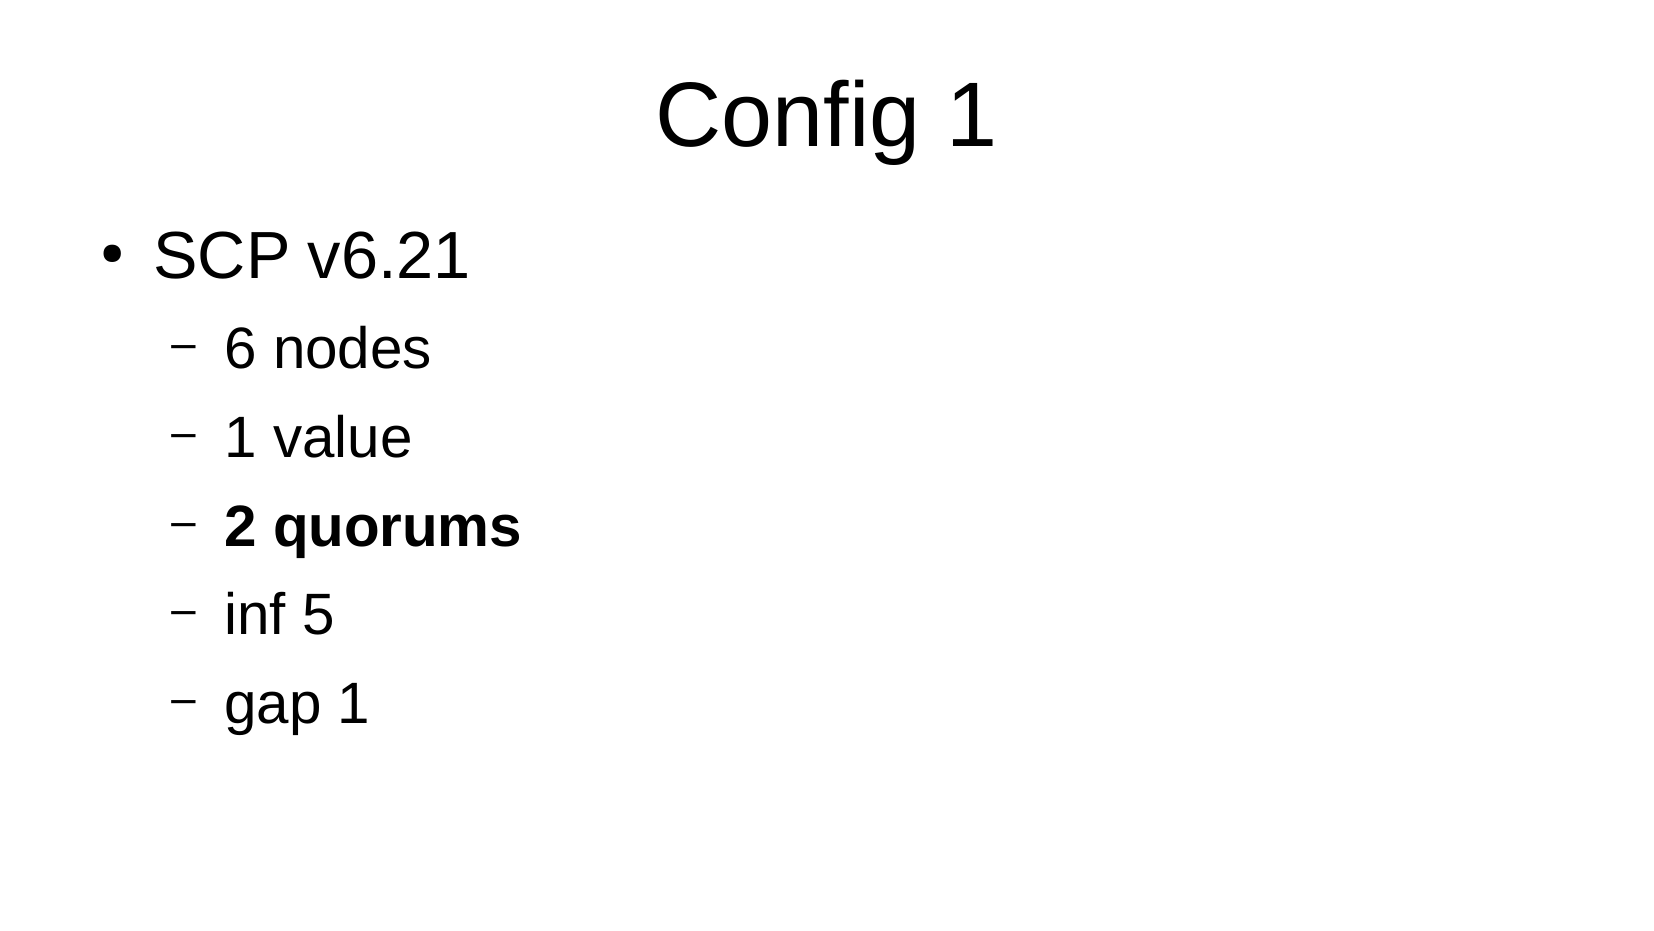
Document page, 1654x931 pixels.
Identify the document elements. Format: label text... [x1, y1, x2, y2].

title Config 1 [82, 37, 1571, 193]
list SCP v6.21 6 nodes 1 value 2 quorums inf 5 gap 1 [82, 217, 1571, 758]
